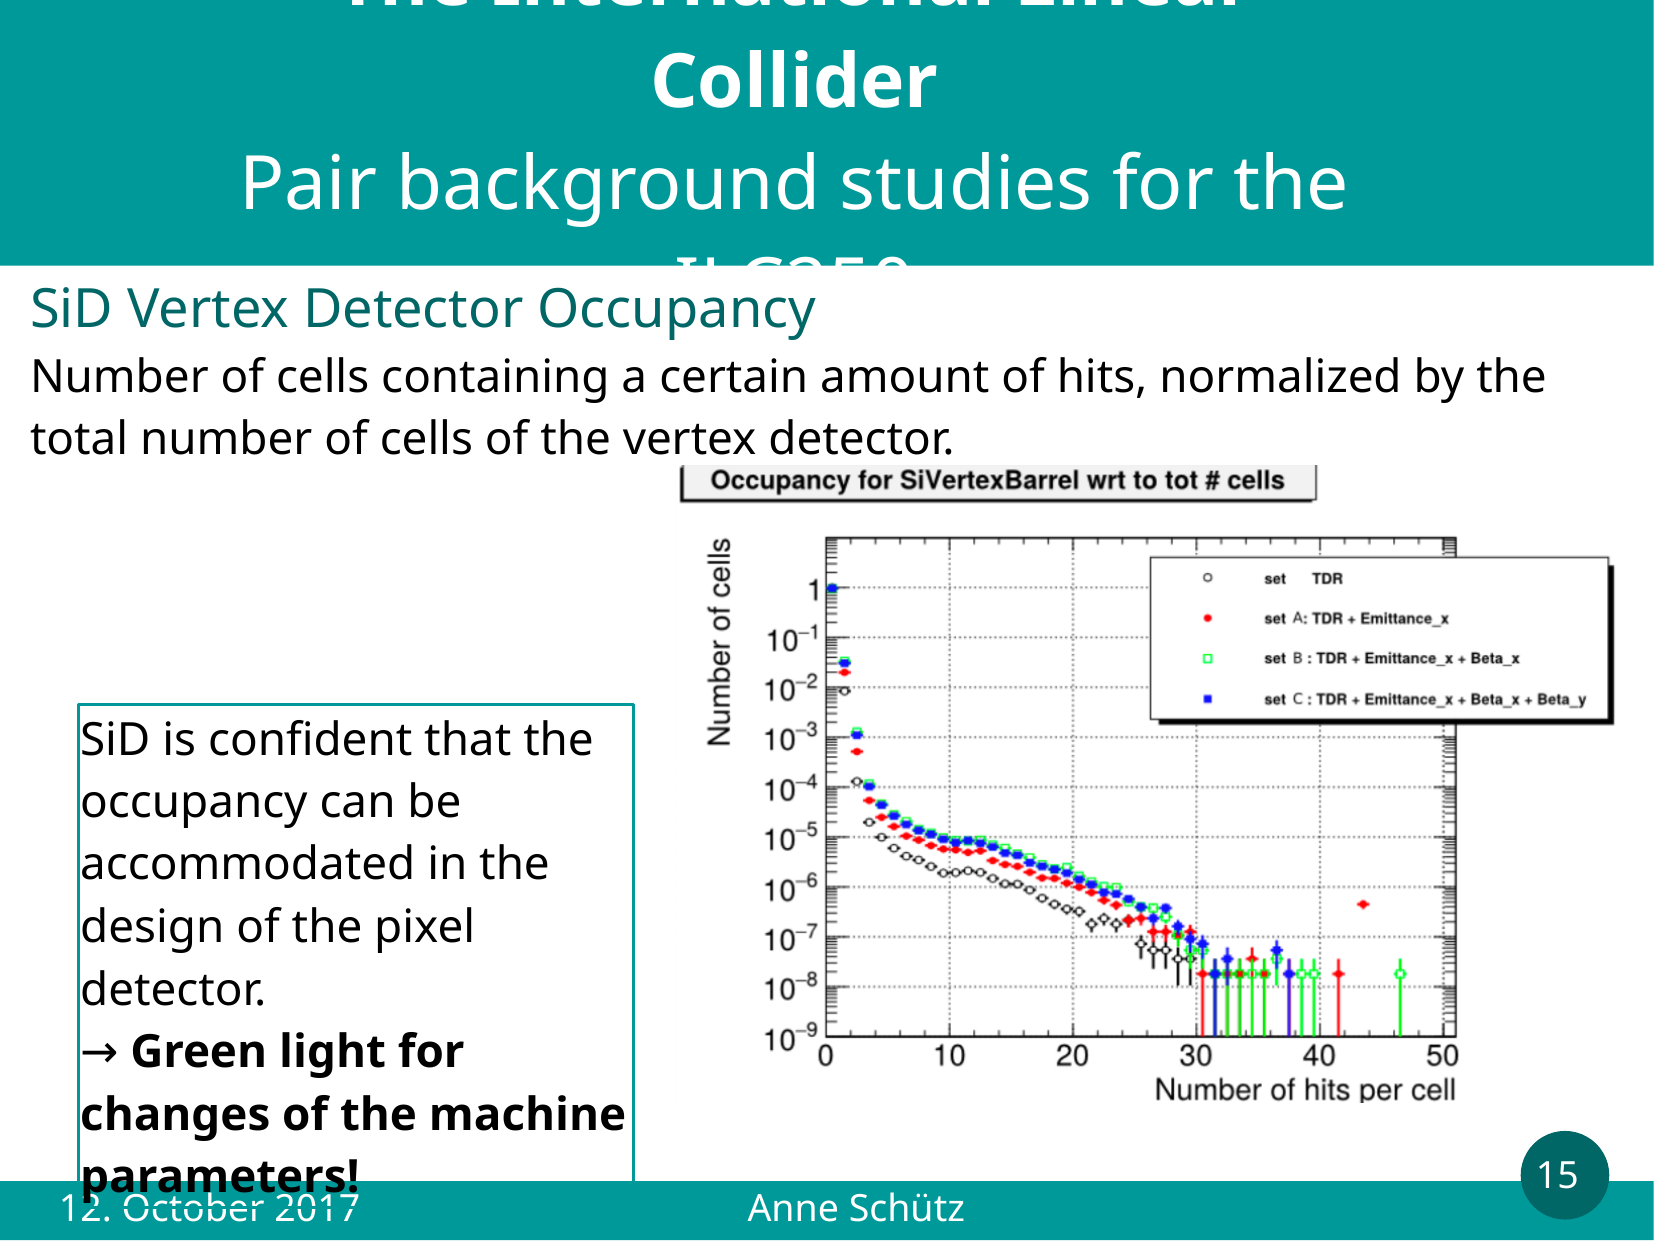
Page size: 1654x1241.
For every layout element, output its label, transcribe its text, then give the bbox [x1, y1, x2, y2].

title The International Linear Collider Pair background studies for the ILC250 [239, 0, 1415, 257]
picture [675, 465, 1620, 1103]
text_box SiD Vertex Detector Occupancy Number of cells containing a certain amount of hits, normalized by the total number of cells of the vertex detector. [30, 257, 1636, 481]
text_box SiD is confident that the occupancy can be accommodated in the design of the pixel detector. → Green light for changes of the machine parameters! [78, 757, 634, 1156]
